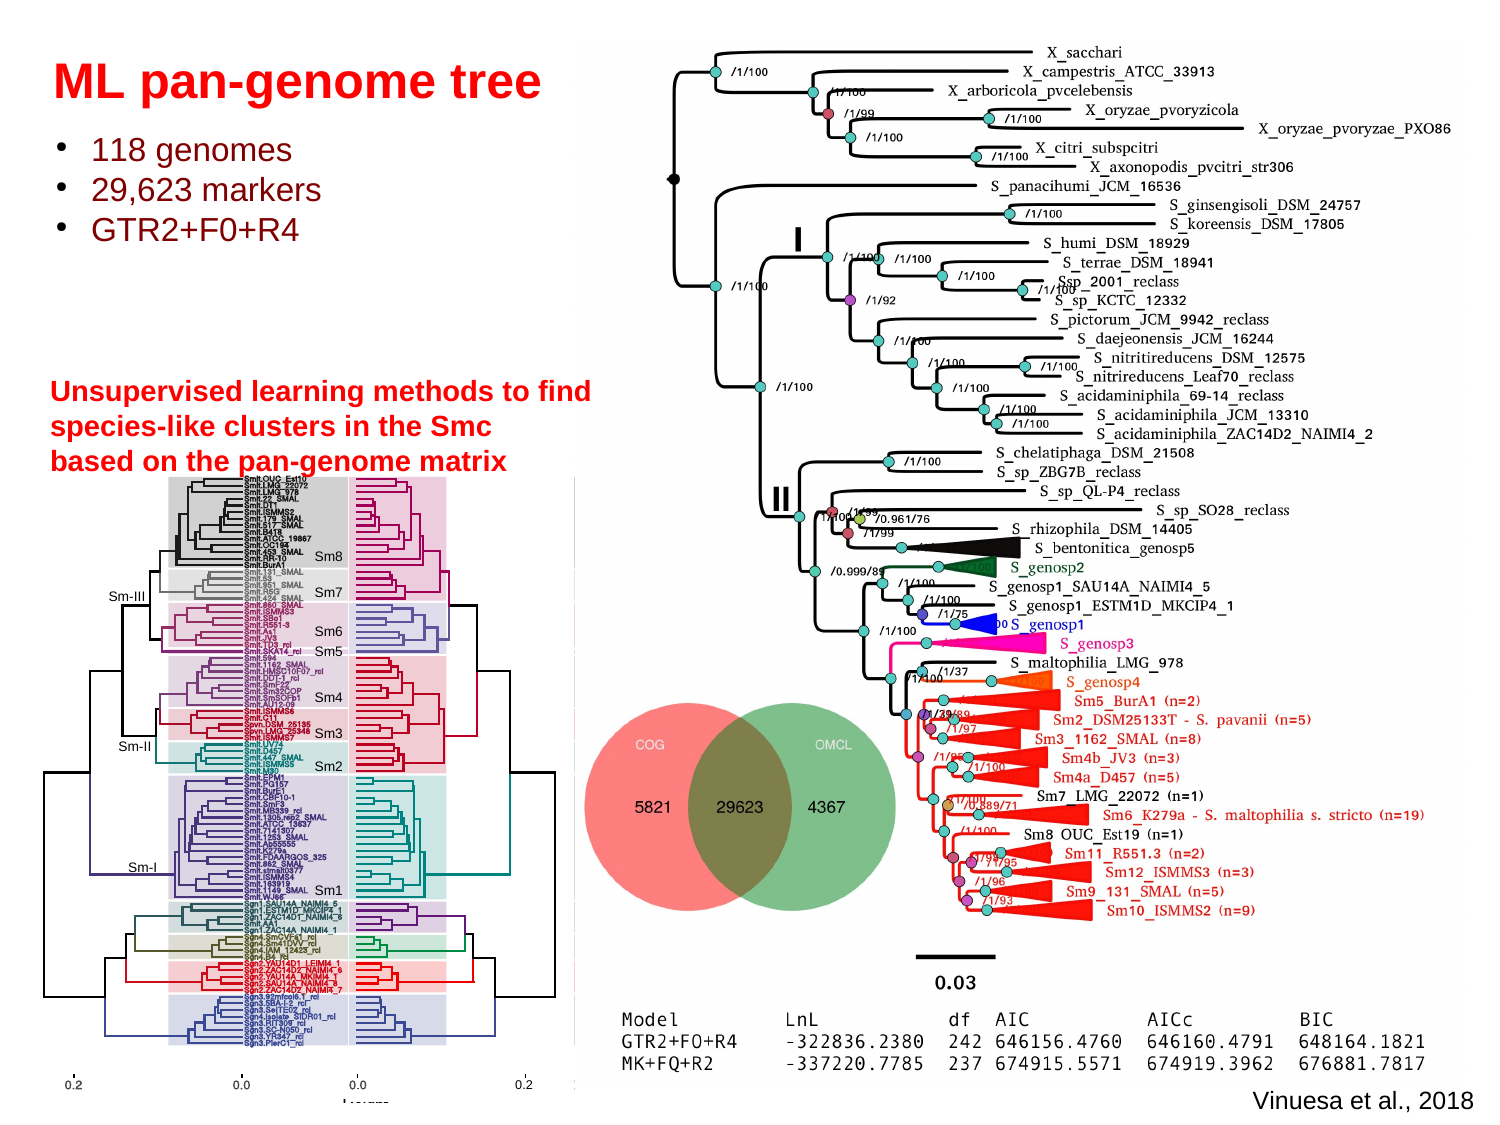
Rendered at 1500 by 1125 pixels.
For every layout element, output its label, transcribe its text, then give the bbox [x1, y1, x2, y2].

text_box Vinuesa et al., 2018 [1237, 1077, 1490, 1123]
text_box 118 genomes 29,623 markers GTR2+F0+R4 [40, 120, 387, 255]
text_box ML pan-genome tree [38, 40, 557, 116]
text_box Unsupervised learning methods to find species-like clusters in the Smc based on the pan-genome matrix [35, 364, 616, 485]
picture [27, 37, 1466, 1103]
